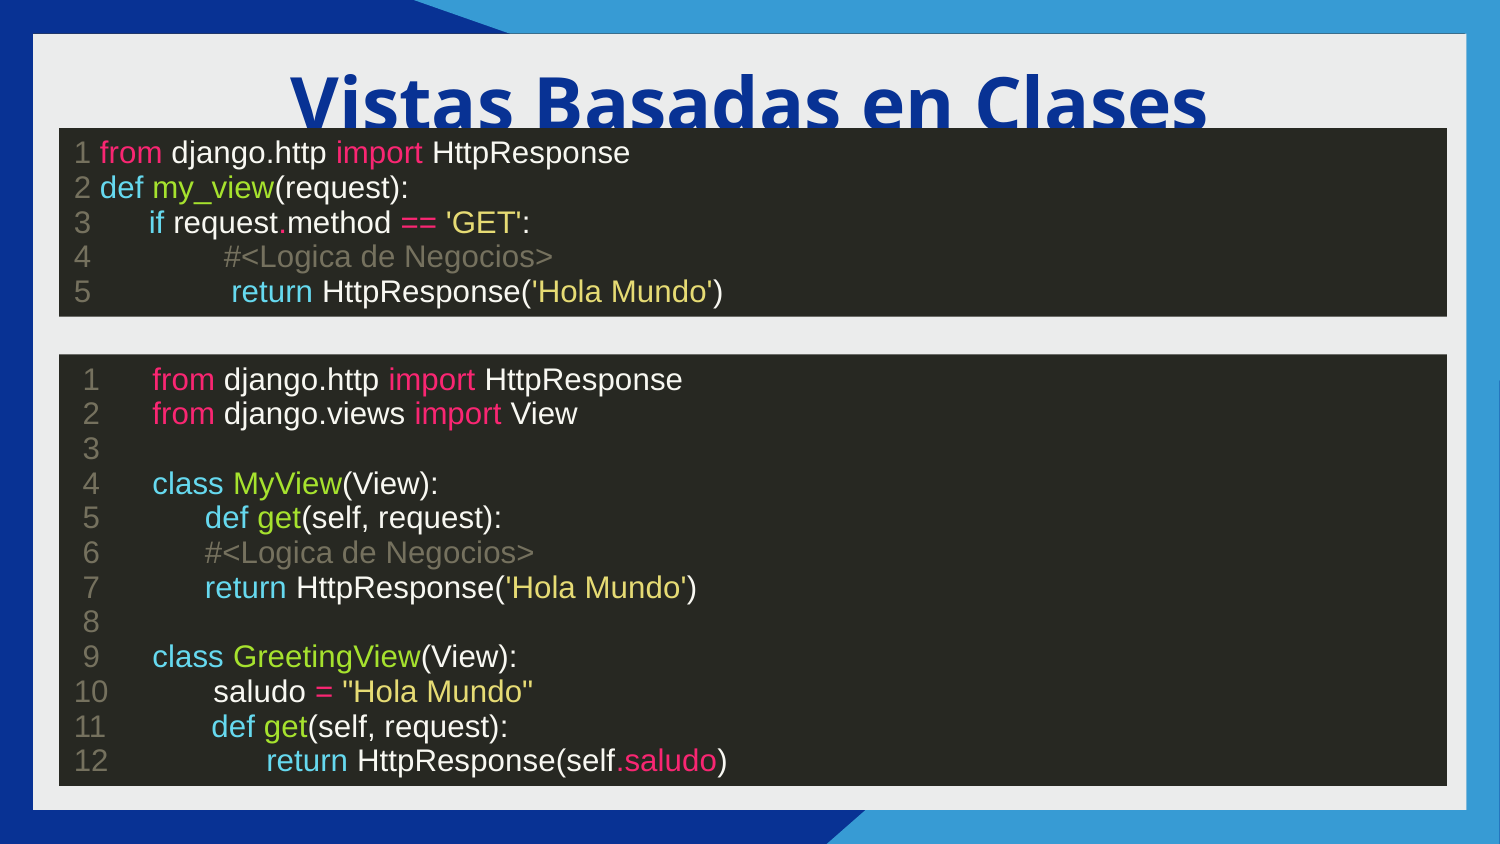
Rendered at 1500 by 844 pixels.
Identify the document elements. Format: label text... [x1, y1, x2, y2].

text_box 1 from django.http import HttpResponse 2 def my_view(request): 3 if request.method == 'GET': 4 #<Logica de Negocios> 5 return HttpResponse('Hola Mundo') [59, 128, 1447, 317]
text_box 1 from django.http import HttpResponse 2 from django.views import View 3 4 class MyView(View): 5 def get(self, request): 6 #<Logica de Negocios> 7 return HttpResponse('Hola Mundo') 8 9 class GreetingView(View): 10 saludo = "Hola Mundo" 11 def get(self, request): 12 return HttpResponse(self.saludo) [59, 354, 1447, 786]
title Vistas Basadas en Clases [34, 36, 1466, 178]
